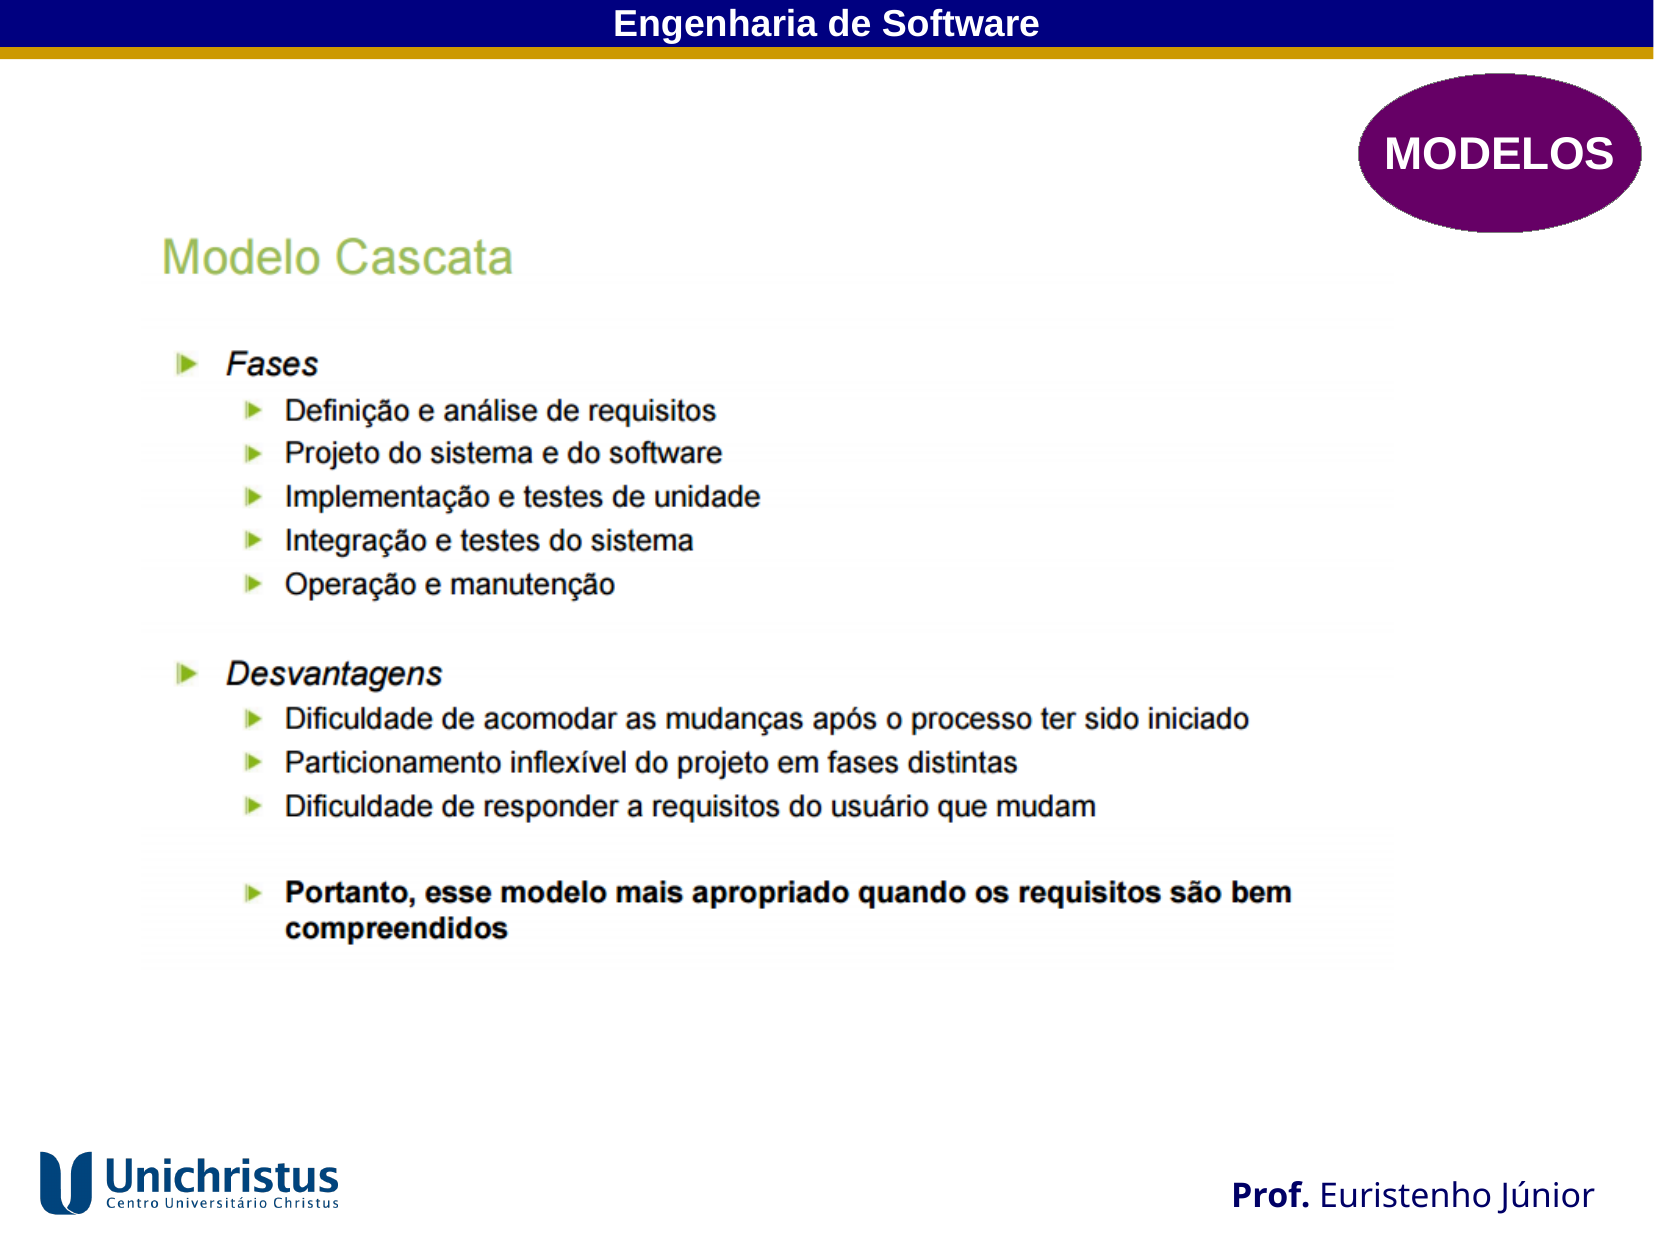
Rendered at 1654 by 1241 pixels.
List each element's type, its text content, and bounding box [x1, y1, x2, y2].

text_box MODELOS [1358, 73, 1642, 233]
picture [35, 1148, 343, 1217]
text_box Engenharia de Software [0, 0, 1654, 47]
picture [141, 224, 1394, 973]
text_box Prof. Euristenho Júnior [1216, 1163, 1654, 1224]
text_box [0, 47, 1654, 60]
